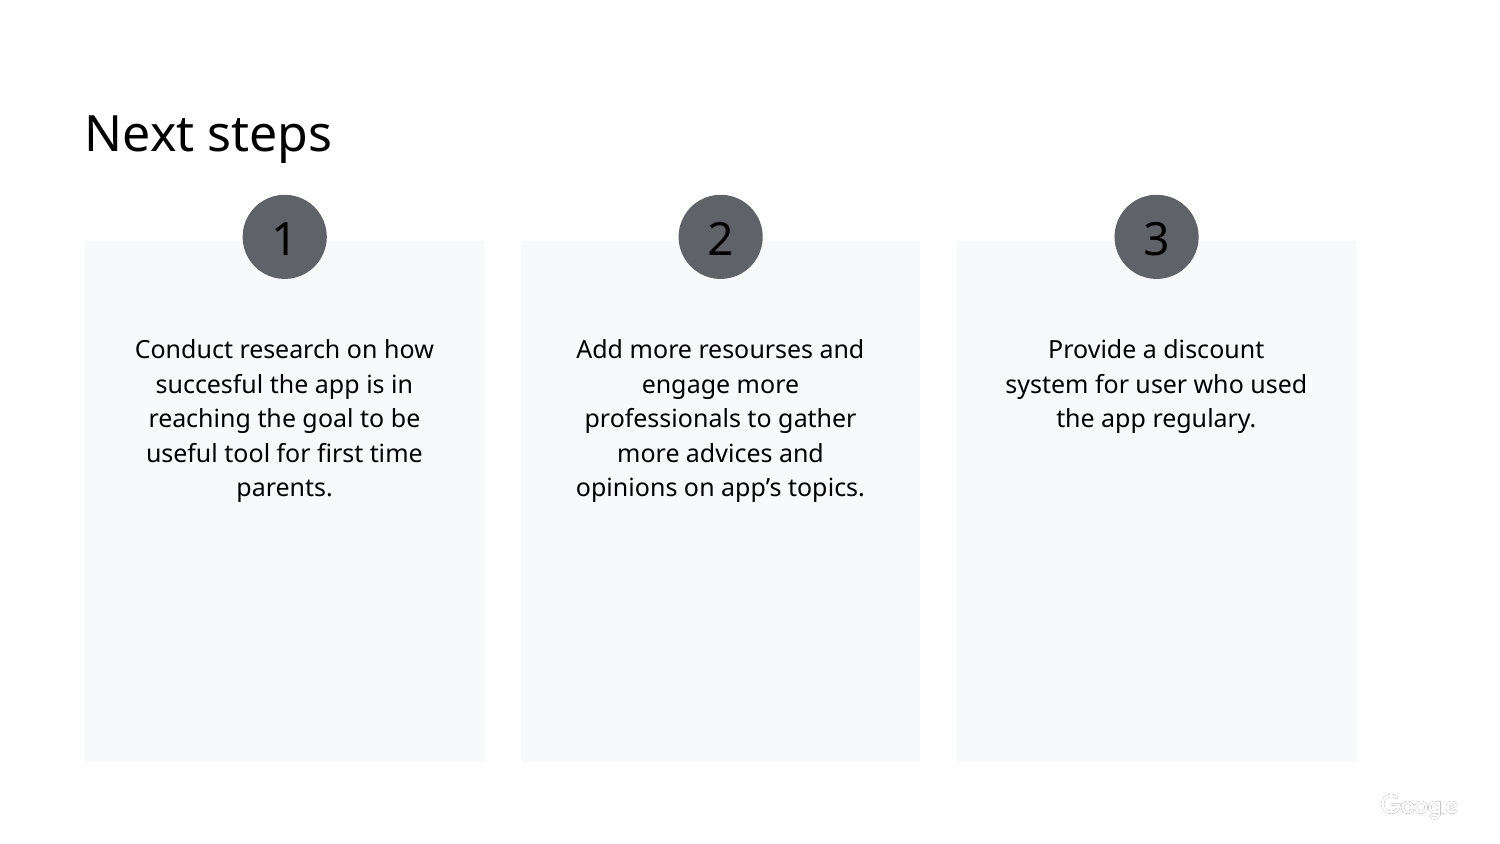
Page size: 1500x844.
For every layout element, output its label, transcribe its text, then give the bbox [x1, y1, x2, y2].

text_box Provide a discount system for user who used the app regulary. [988, 314, 1325, 448]
text_box Next steps [84, 85, 894, 176]
text_box [956, 241, 1357, 763]
text_box 1 [242, 194, 327, 279]
text_box Conduct research on how succesful the app is in reaching the goal to be useful tool for first time parents. [116, 314, 453, 517]
picture [1381, 794, 1458, 820]
text_box 2 [678, 194, 763, 279]
text_box Add more resourses and engage more professionals to gather more advices and opinions on app’s topics. [552, 314, 889, 517]
text_box 3 [1114, 194, 1199, 279]
text_box [84, 241, 485, 763]
text_box [520, 241, 921, 763]
